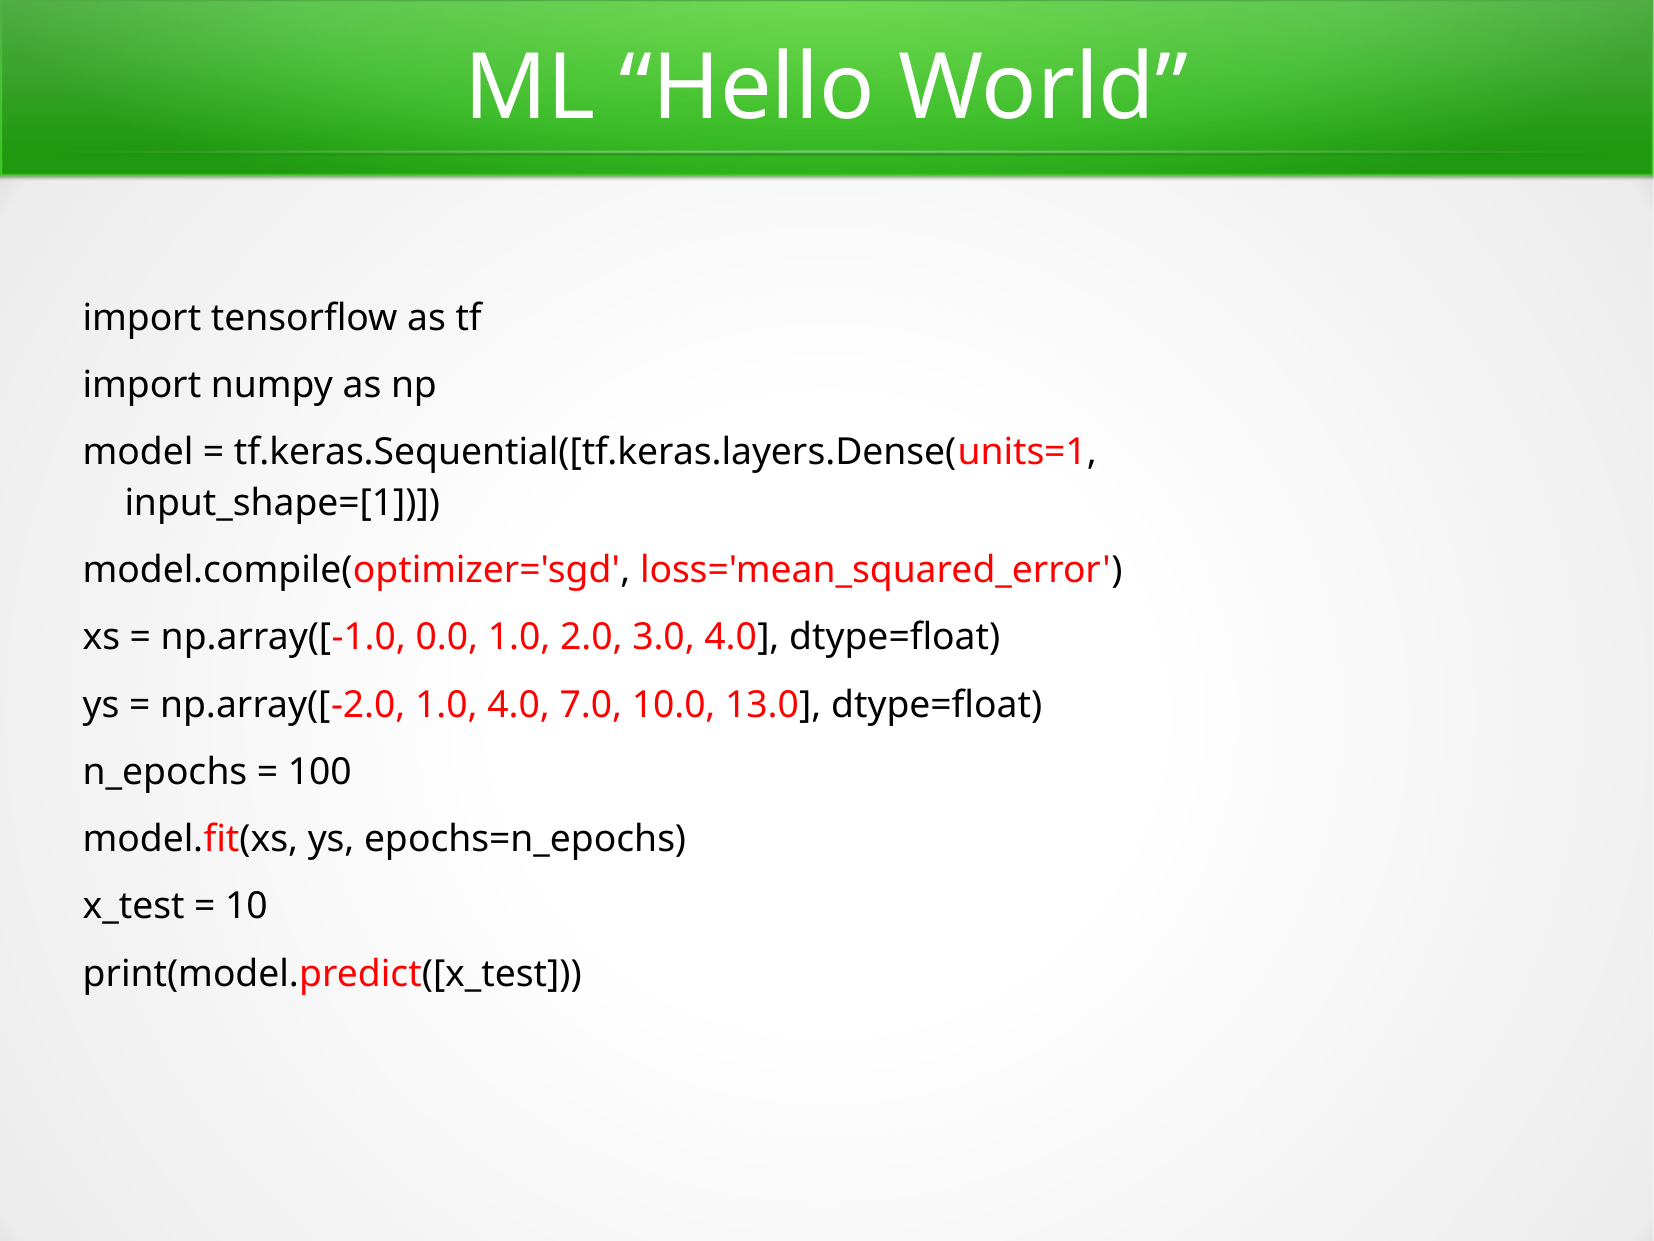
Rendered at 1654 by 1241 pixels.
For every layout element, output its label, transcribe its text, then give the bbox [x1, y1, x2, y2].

picture [0, 0, 1654, 1241]
list import tensorflow as tf import numpy as np model = tf.keras.Sequential([tf.keras.layers.Dense(units=1, input_shape=[1])]) model.compile(optimizer='sgd', loss='mean_squared_error') xs = np.array([-1.0, 0.0, 1.0, 2.0, 3.0, 4.0], dtype=float) ys = np.array([-2.0, 1.0, 4.0, 7.0, 10.0, 13.0], dtype=float) n_epochs = 100 model.fit(xs, ys, epochs=n_epochs) x_test = 10 print(model.predict([x_test])) [82, 290, 1571, 1010]
title ML “Hello World” [82, 11, 1571, 154]
